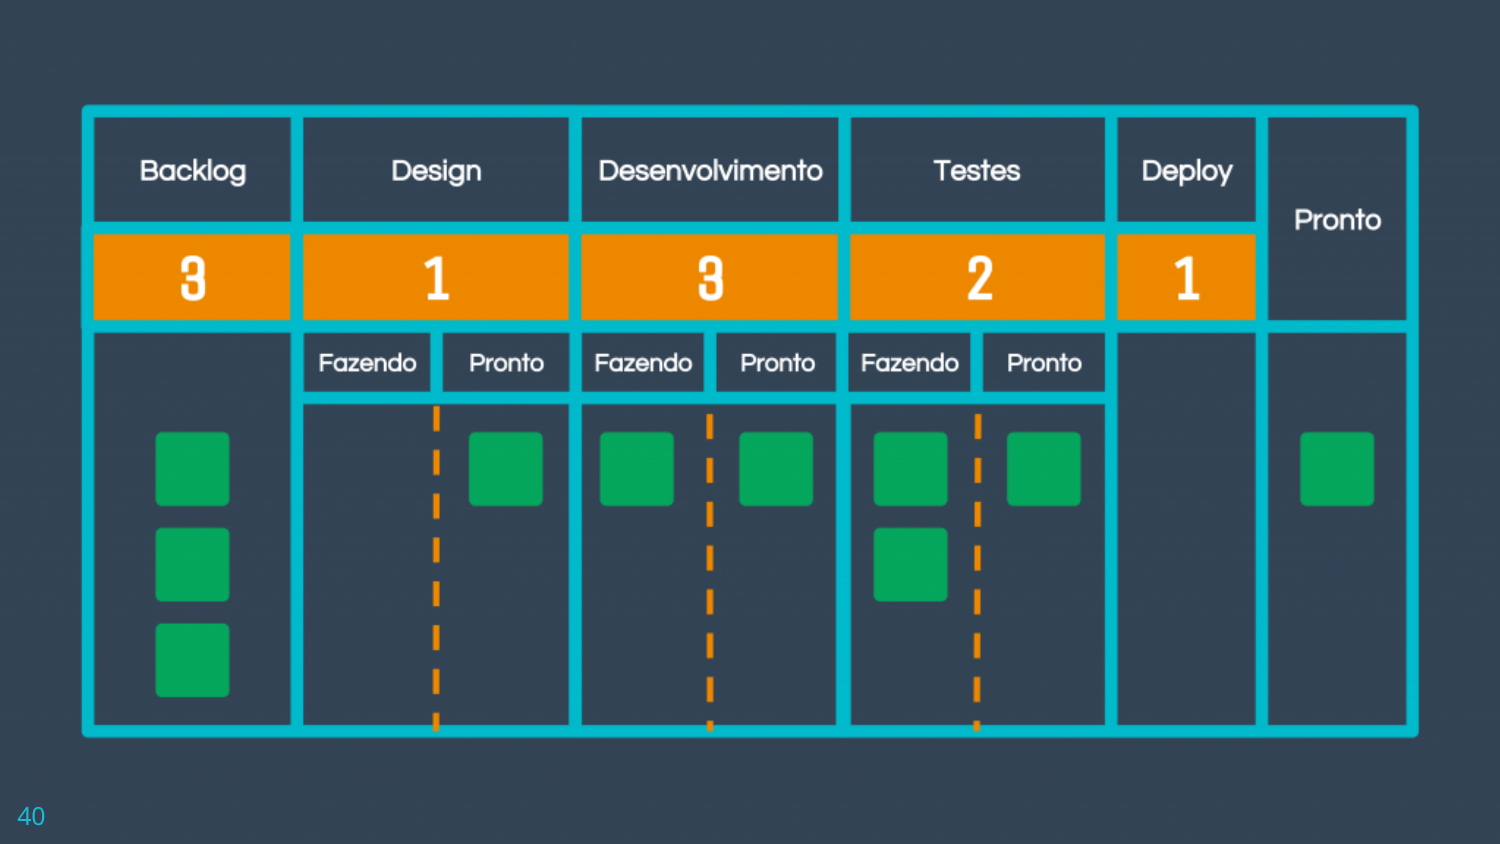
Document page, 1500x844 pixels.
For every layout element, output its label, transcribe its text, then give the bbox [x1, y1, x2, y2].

picture [0, 0, 1500, 844]
text_box 40 [2, 785, 93, 844]
